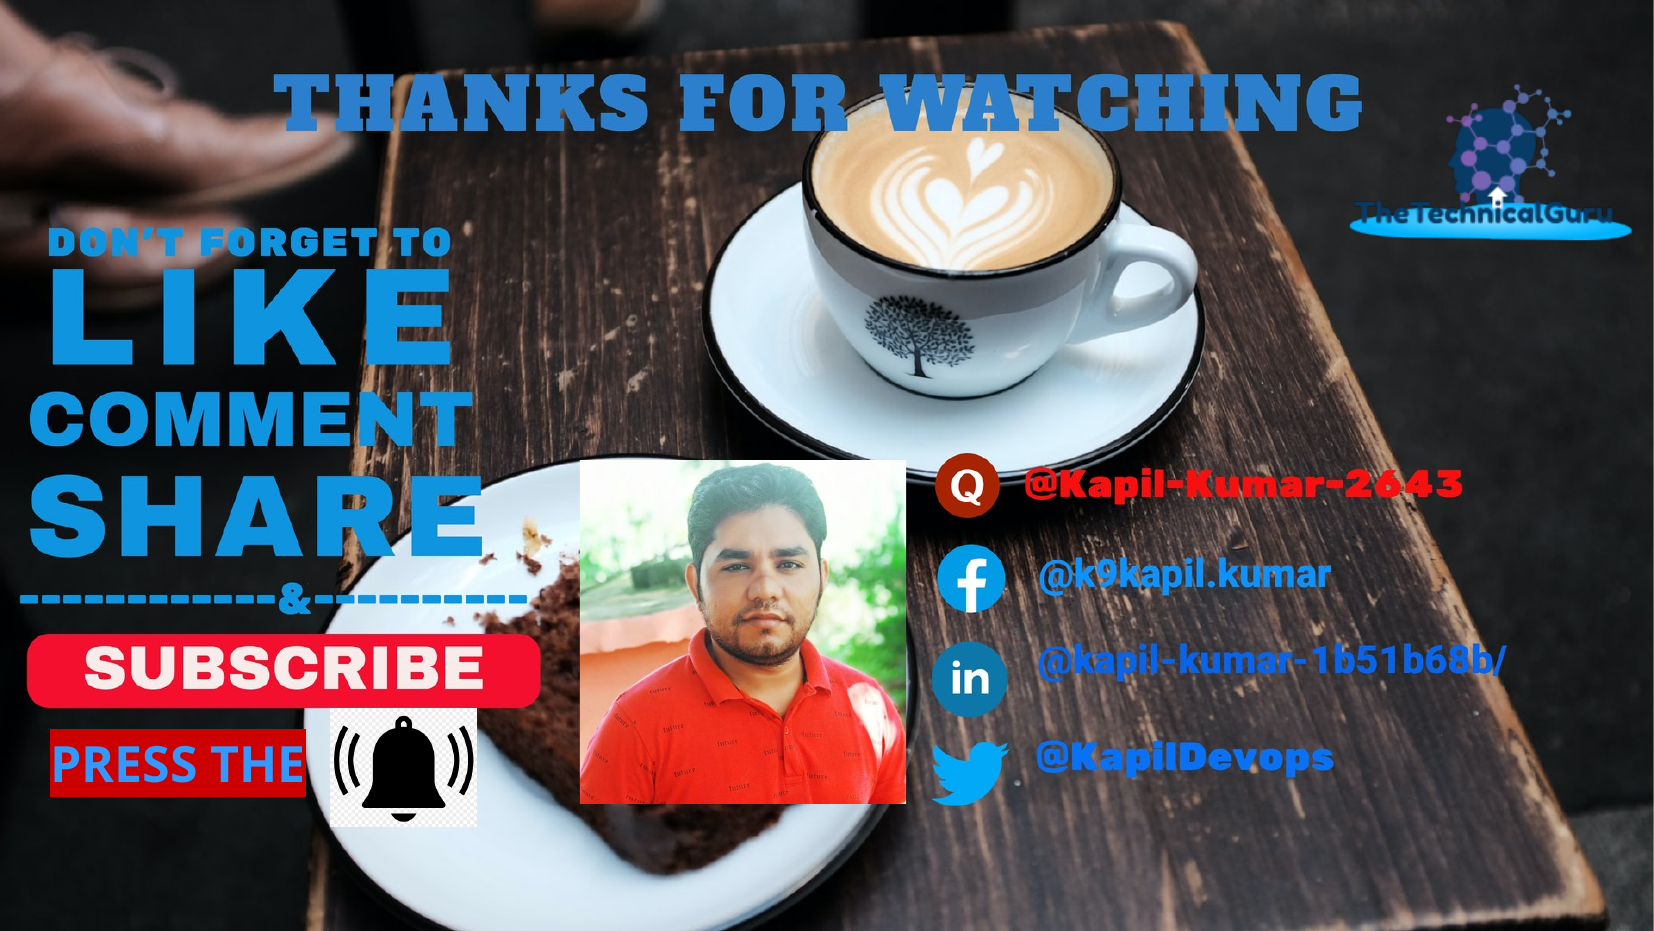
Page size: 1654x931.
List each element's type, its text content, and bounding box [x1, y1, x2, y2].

text_box PRESS THE [35, 721, 322, 800]
picture [0, 0, 1654, 931]
